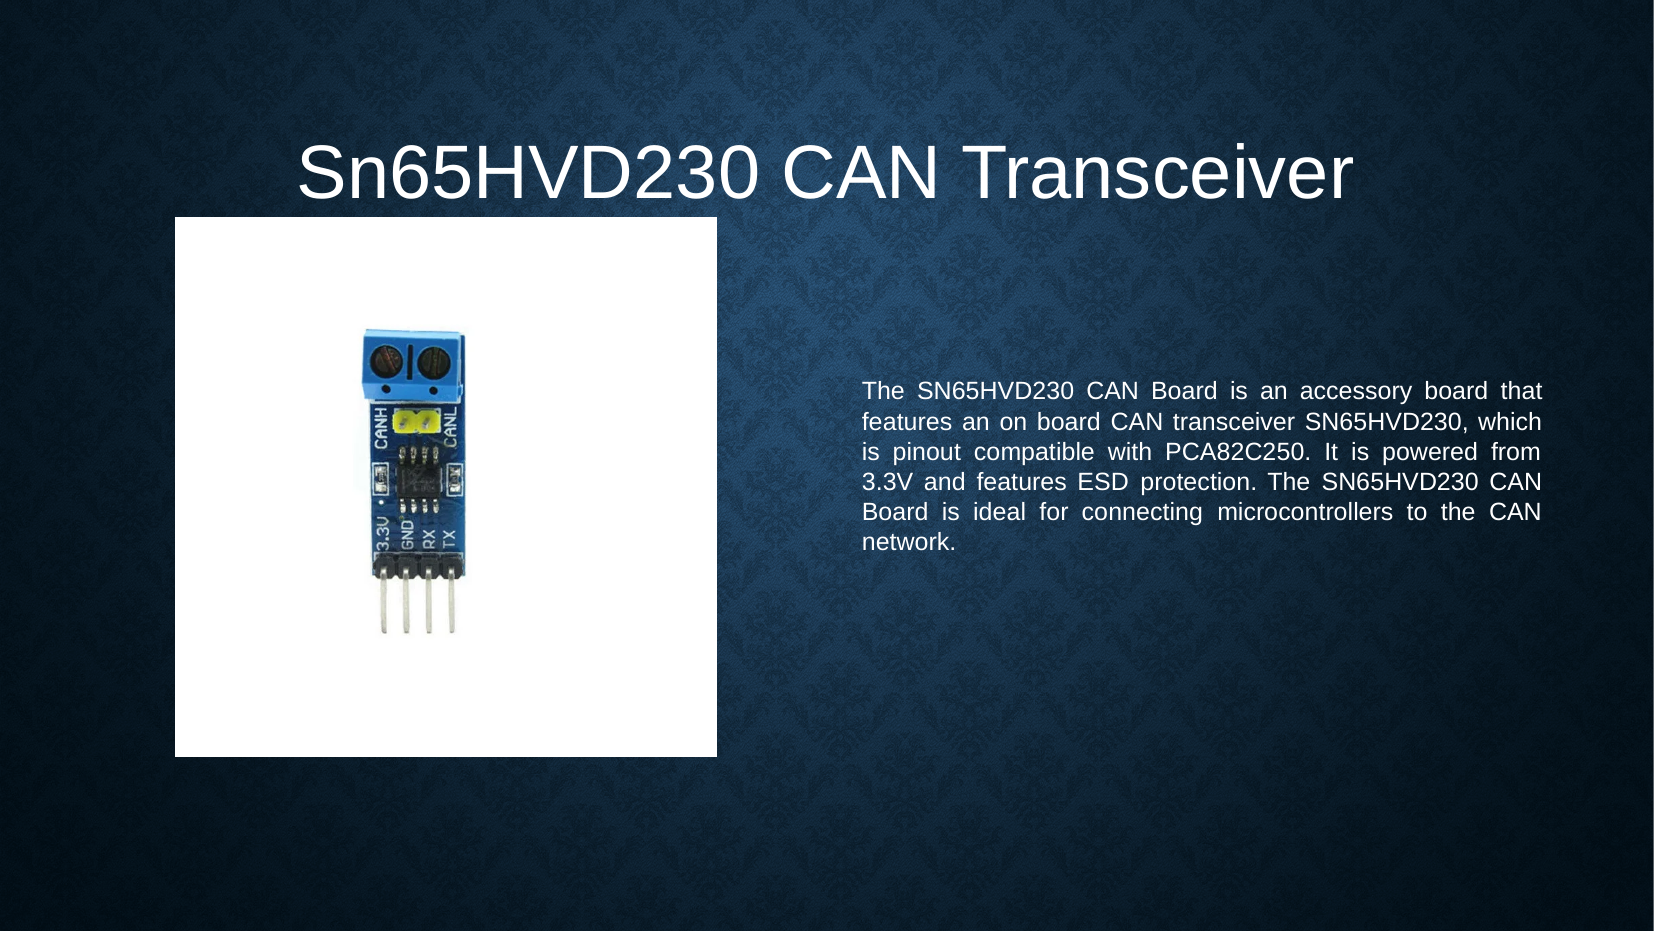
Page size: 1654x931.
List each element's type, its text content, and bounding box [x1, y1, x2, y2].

title Sn65HVD230 CAN Transceiver [123, 82, 1528, 263]
list The SN65HVD230 CAN Board is an accessory board that features an on board CAN transceiver SN65HVD230, which is pinout compatible with PCA82C250. It is powered from 3.3V and features ESD protection. The SN65HVD230 CAN Board is ideal for connecting microcontrollers to the CAN network. [845, 217, 1572, 757]
picture [0, 0, 1654, 931]
